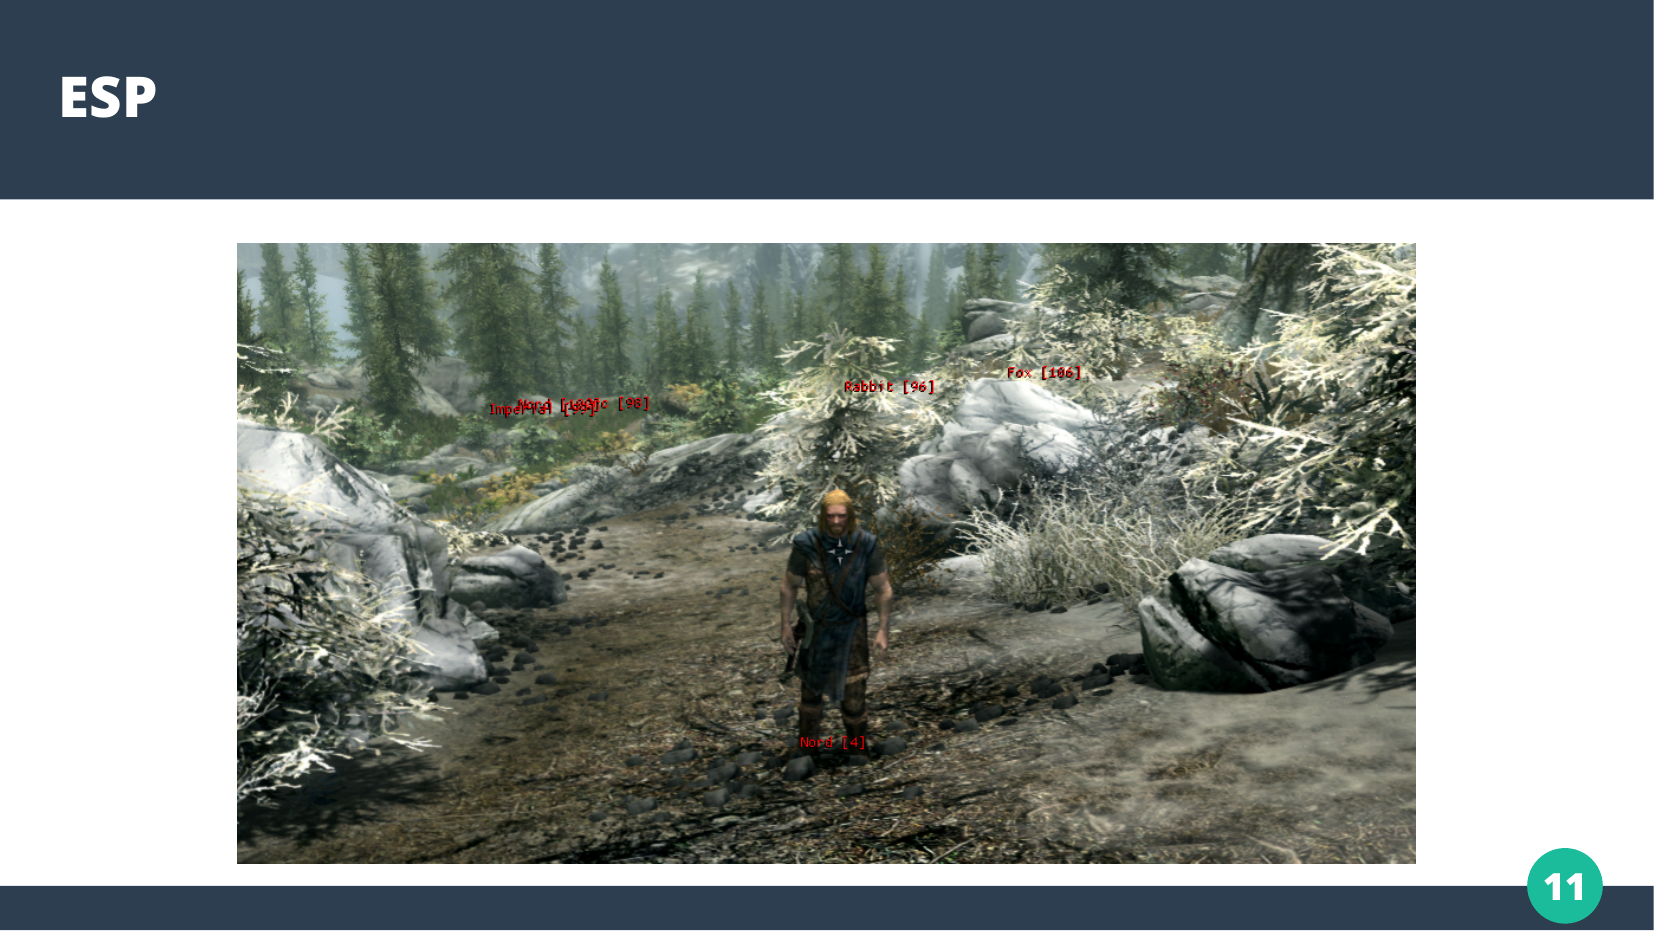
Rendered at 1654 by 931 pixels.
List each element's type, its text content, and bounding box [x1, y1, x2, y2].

picture [237, 243, 1416, 864]
title ESP [59, 37, 1595, 155]
